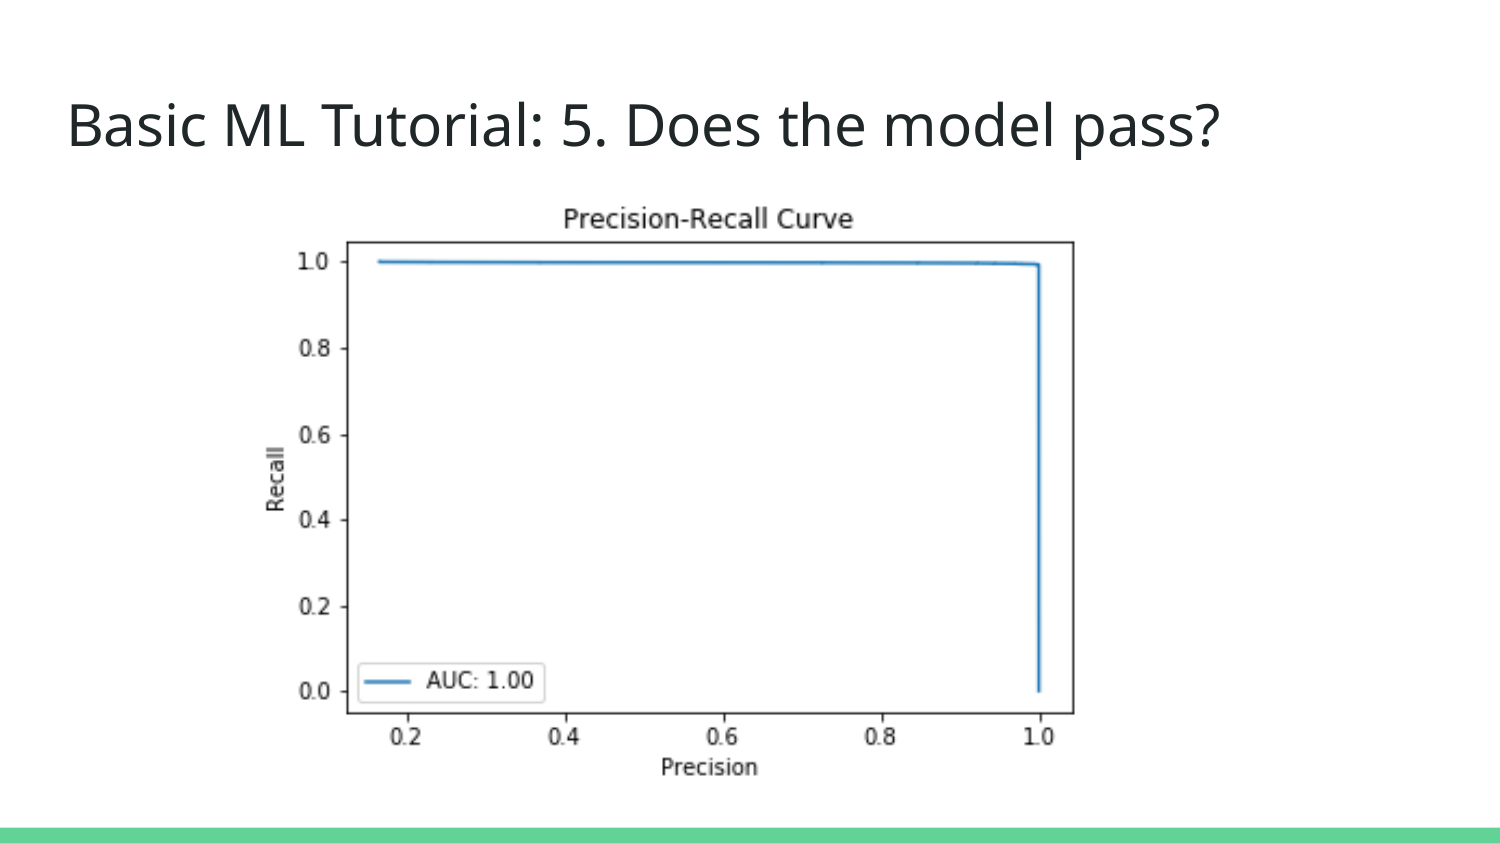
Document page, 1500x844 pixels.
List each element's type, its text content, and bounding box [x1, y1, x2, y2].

picture [230, 166, 1166, 791]
title Basic ML Tutorial: 5. Does the model pass? [51, 72, 1449, 167]
